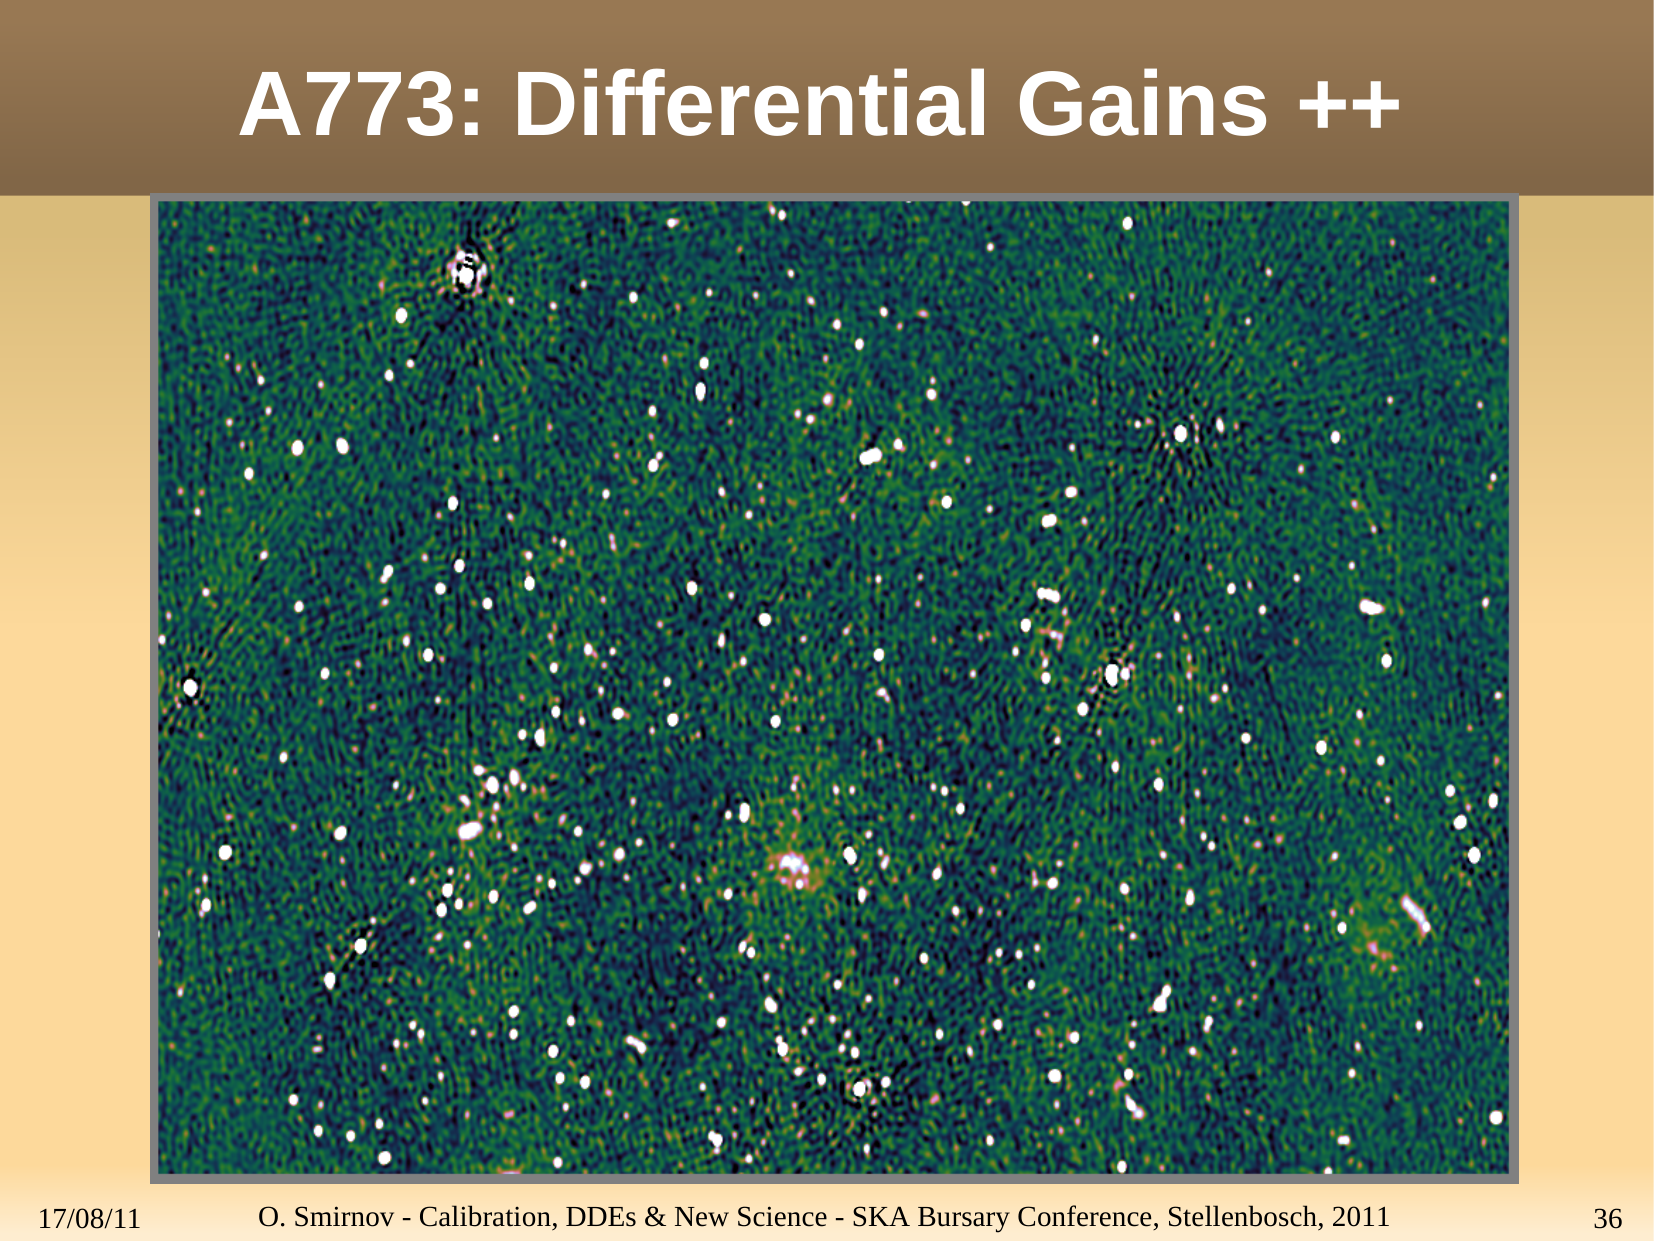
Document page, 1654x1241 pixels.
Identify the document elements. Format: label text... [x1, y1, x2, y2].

picture [0, 0, 1654, 1241]
title A773: Differential Gains ++ [76, 0, 1565, 208]
